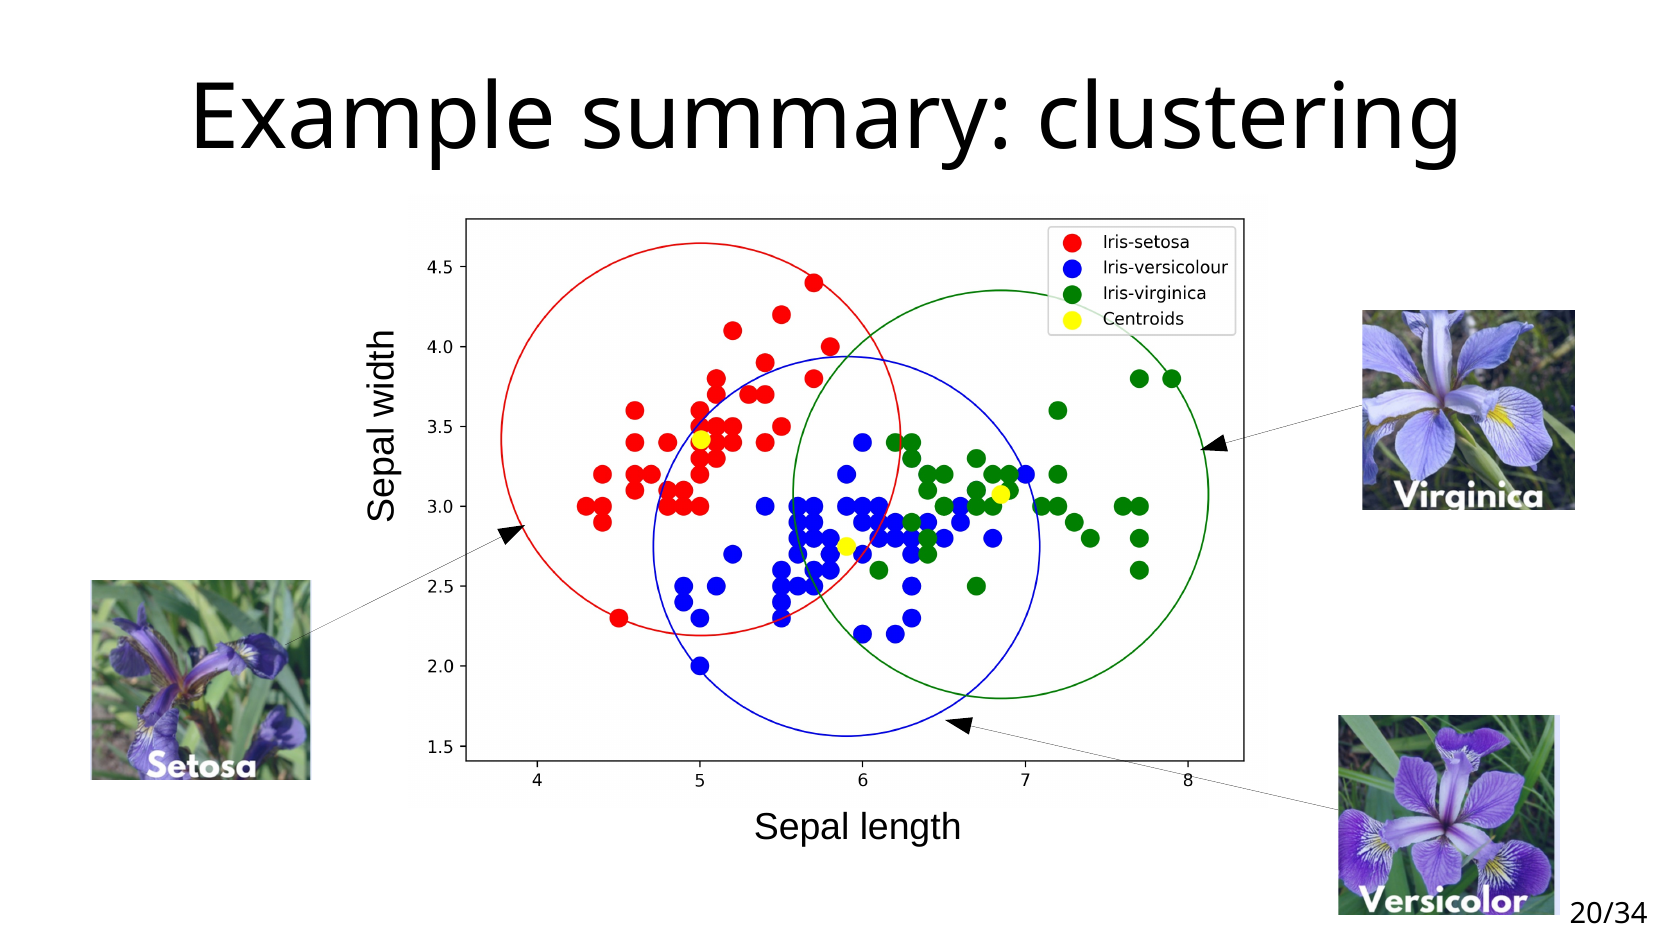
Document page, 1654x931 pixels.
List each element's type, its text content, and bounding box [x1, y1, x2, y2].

text_box Sepal length [738, 798, 977, 856]
picture [1338, 715, 1561, 916]
picture [408, 194, 1268, 809]
picture [90, 580, 312, 781]
title Example summary: clustering [82, 1, 1571, 226]
text_box Sepal width [352, 315, 409, 538]
picture [1362, 310, 1576, 511]
